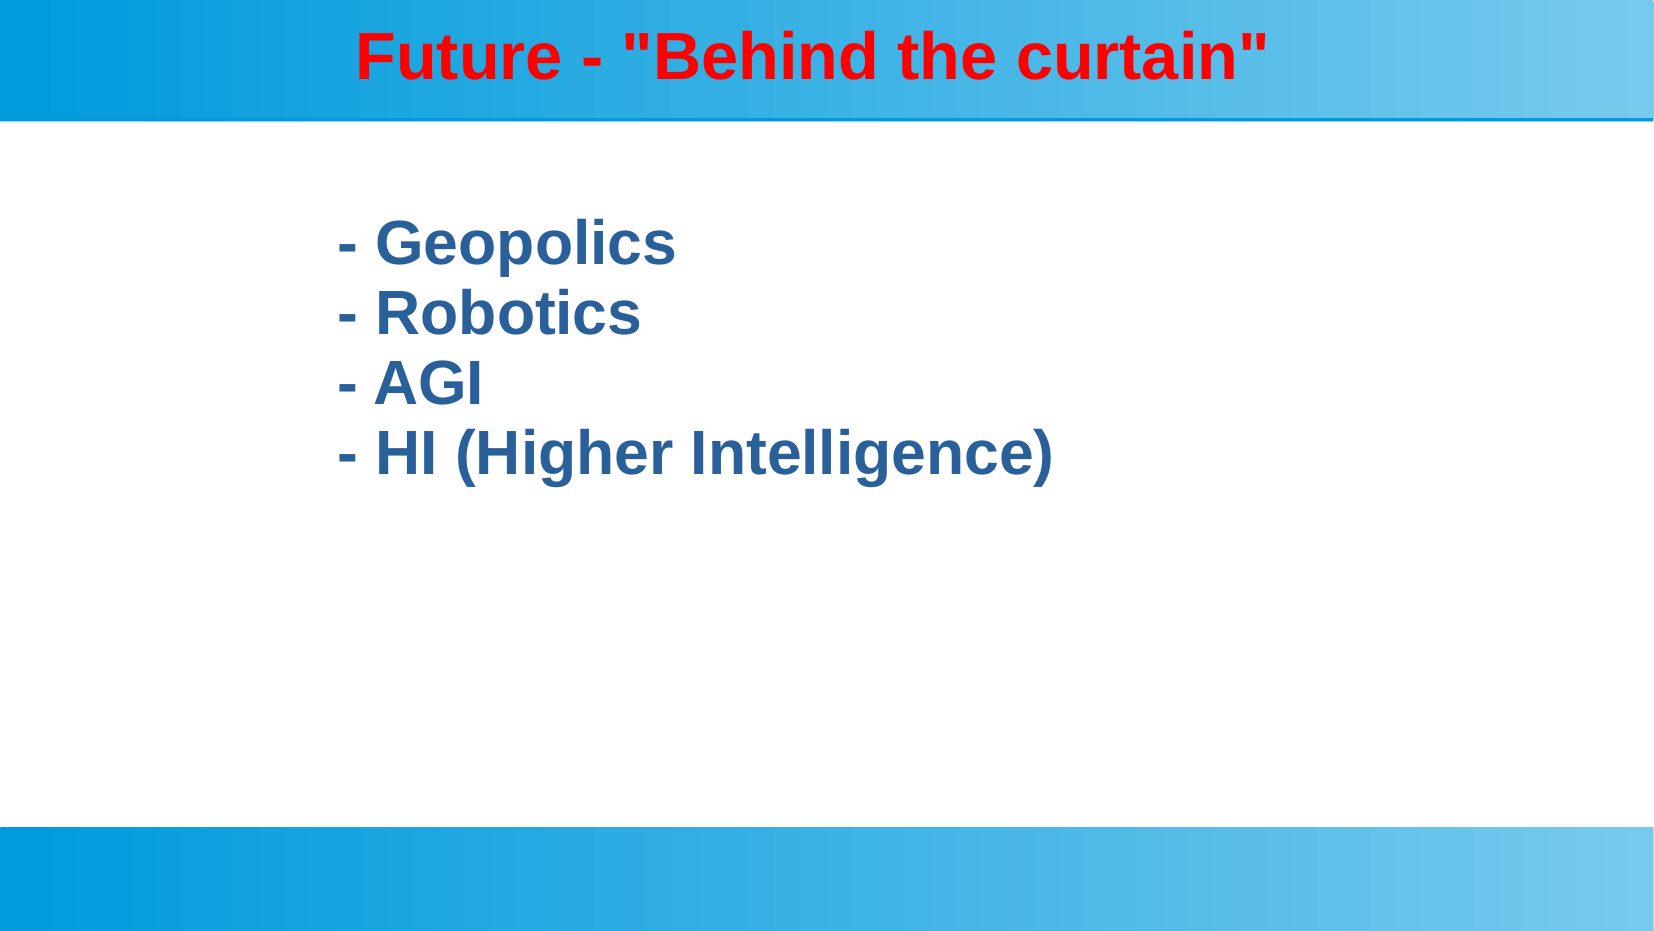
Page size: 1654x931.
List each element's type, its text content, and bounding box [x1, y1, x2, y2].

title Future - "Behind the curtain" [75, 0, 1552, 113]
title - Geopolics - Robotics - AGI - HI (Higher Intelligence) [337, 173, 1201, 523]
